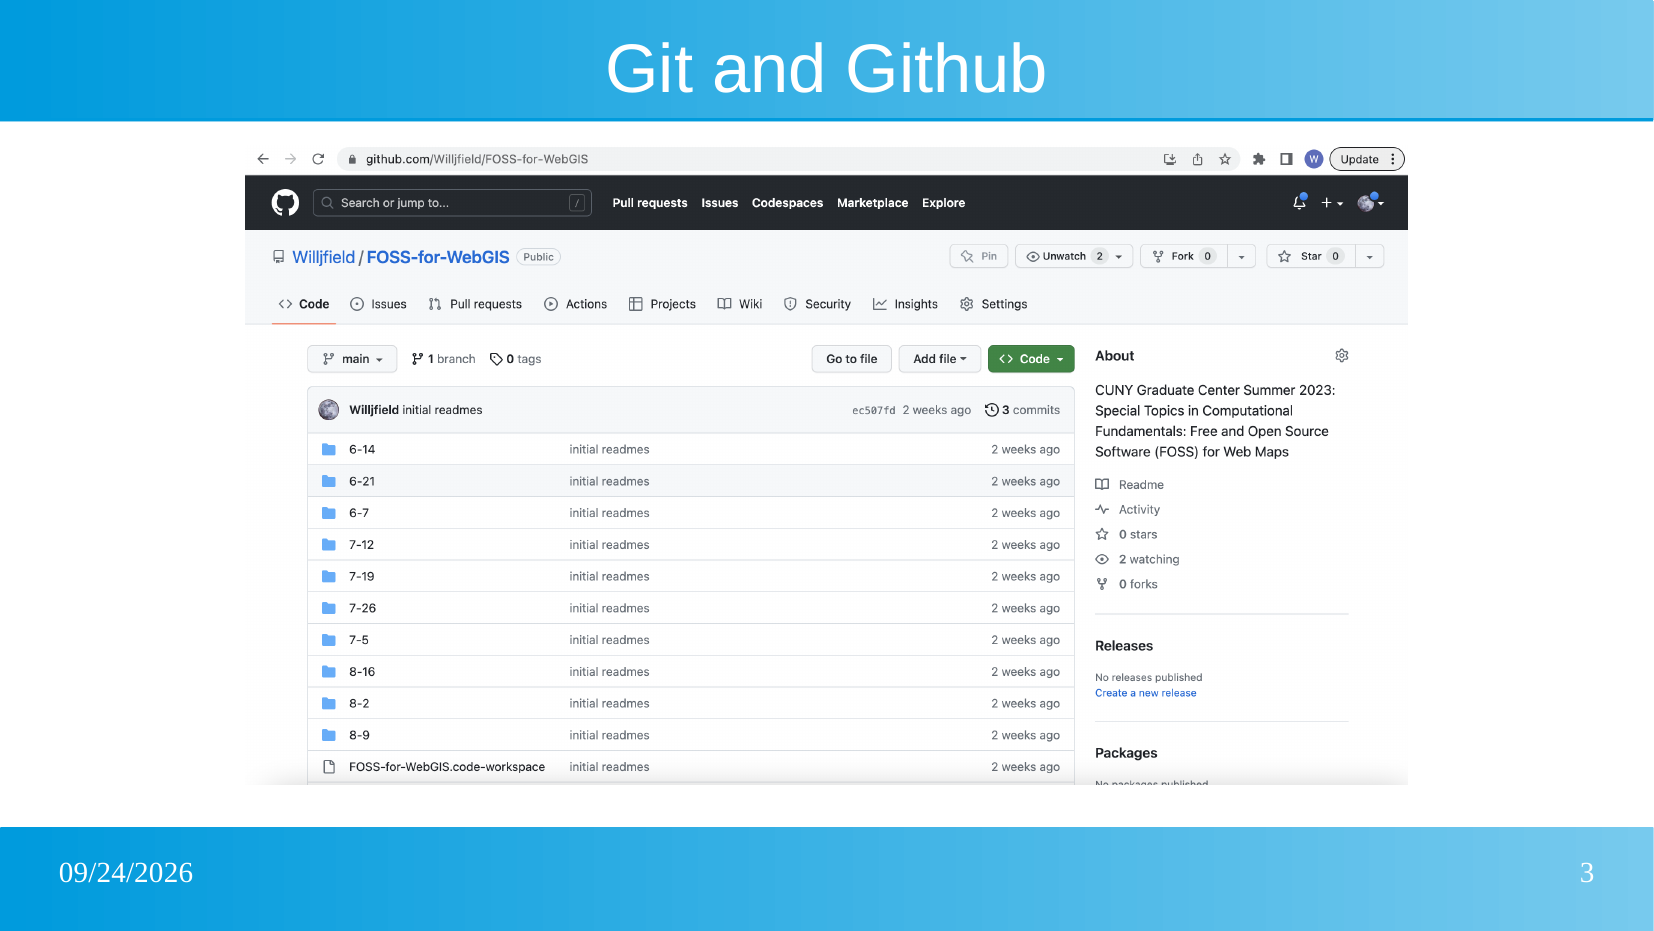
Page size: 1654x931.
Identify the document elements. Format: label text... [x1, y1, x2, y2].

picture [245, 145, 1408, 785]
title Git and Github [59, 29, 1595, 108]
